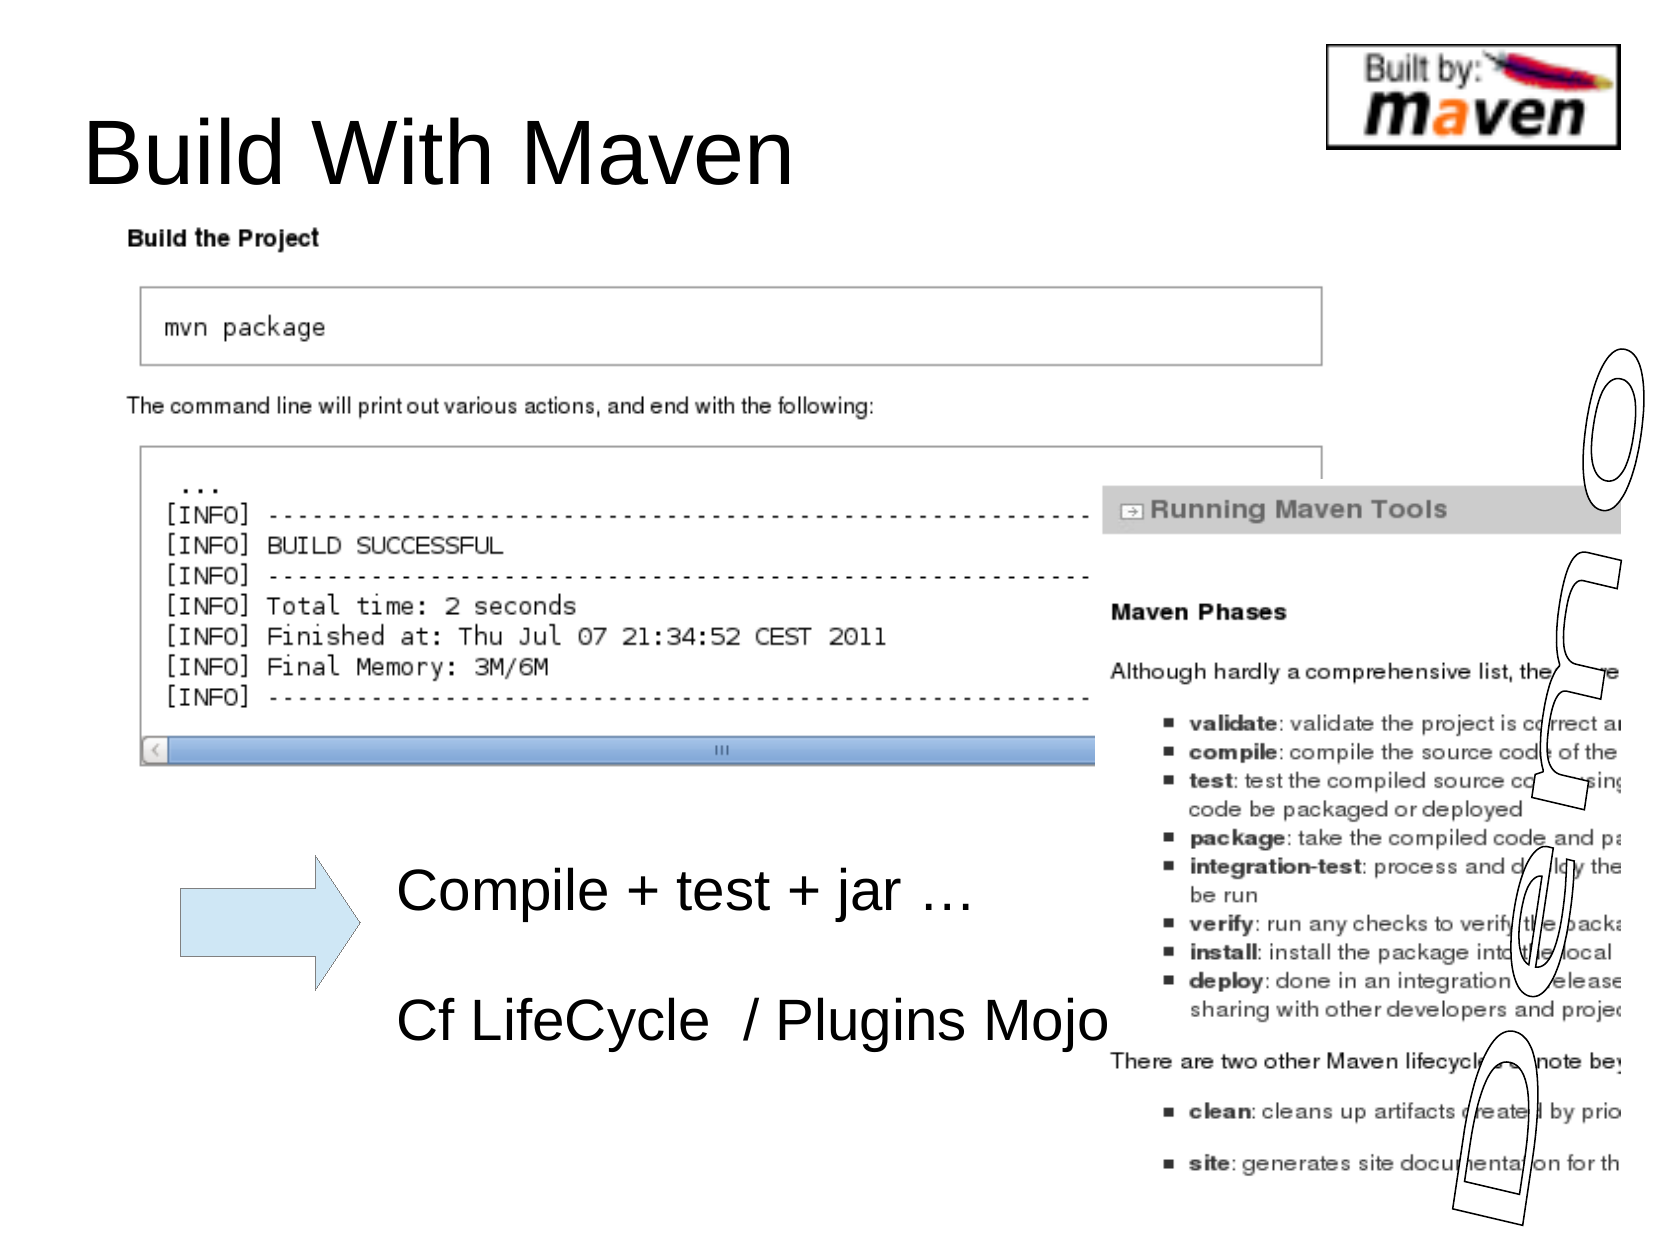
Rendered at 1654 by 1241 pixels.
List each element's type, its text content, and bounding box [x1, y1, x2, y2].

text_box Demo [1583, 349, 1644, 511]
text_box Compile + test + jar … Cf LifeCycle / Plugins Mojo [381, 850, 1126, 1126]
title Build With Maven [82, 49, 1571, 257]
picture [1326, 44, 1621, 151]
text_box Demo [1510, 846, 1575, 997]
text_box Demo [1452, 1031, 1538, 1226]
text_box Demo [1531, 552, 1622, 810]
picture [105, 209, 1621, 1186]
picture [1465, 1063, 1528, 1186]
text_box [180, 855, 361, 991]
